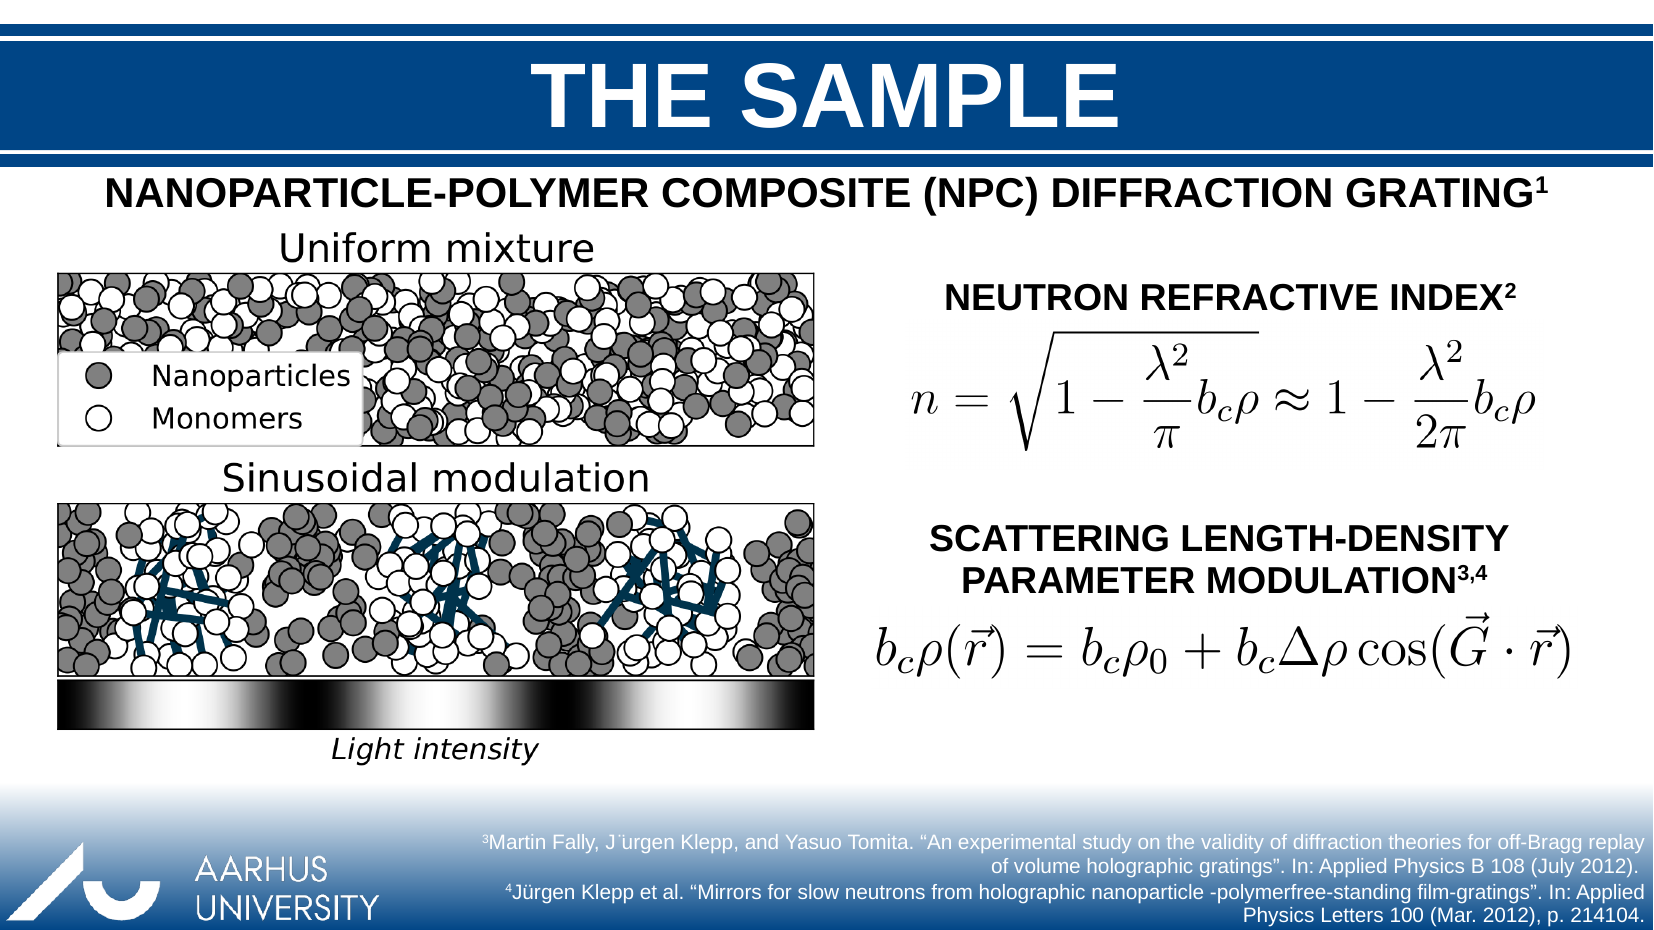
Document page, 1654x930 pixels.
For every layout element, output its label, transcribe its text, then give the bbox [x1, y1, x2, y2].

picture [45, 220, 826, 770]
text_box 3Martin Fally, J ̈urgen Klepp, and Yasuo Tomita. “An experimental study on the validity of diffraction theories for off-Bragg replay of volume holographic gratings”. In: Applied Physics B 108 (July 2012). 4Jürgen Klepp et al. “Mirrors for slow neutrons from holographic nanoparticle -polymerfree-standing film-gratings”. In: Applied Physics Letters 100 (Mar. 2012), p. 214104. [444, 823, 1653, 930]
text_box SCATTERING LENGTH-DENSITY PARAMETER MODULATION3,4 [914, 509, 1535, 606]
picture [905, 319, 1544, 470]
picture [871, 606, 1578, 689]
text_box NANOPARTICLE-POLYMER COMPOSITE (NPC) DIFFRACTION GRATING1 [88, 162, 1565, 224]
text_box NEUTRON REFRACTIVE INDEX2 [929, 269, 1532, 326]
picture [5, 841, 414, 928]
title THE SAMPLE [0, 41, 1653, 151]
